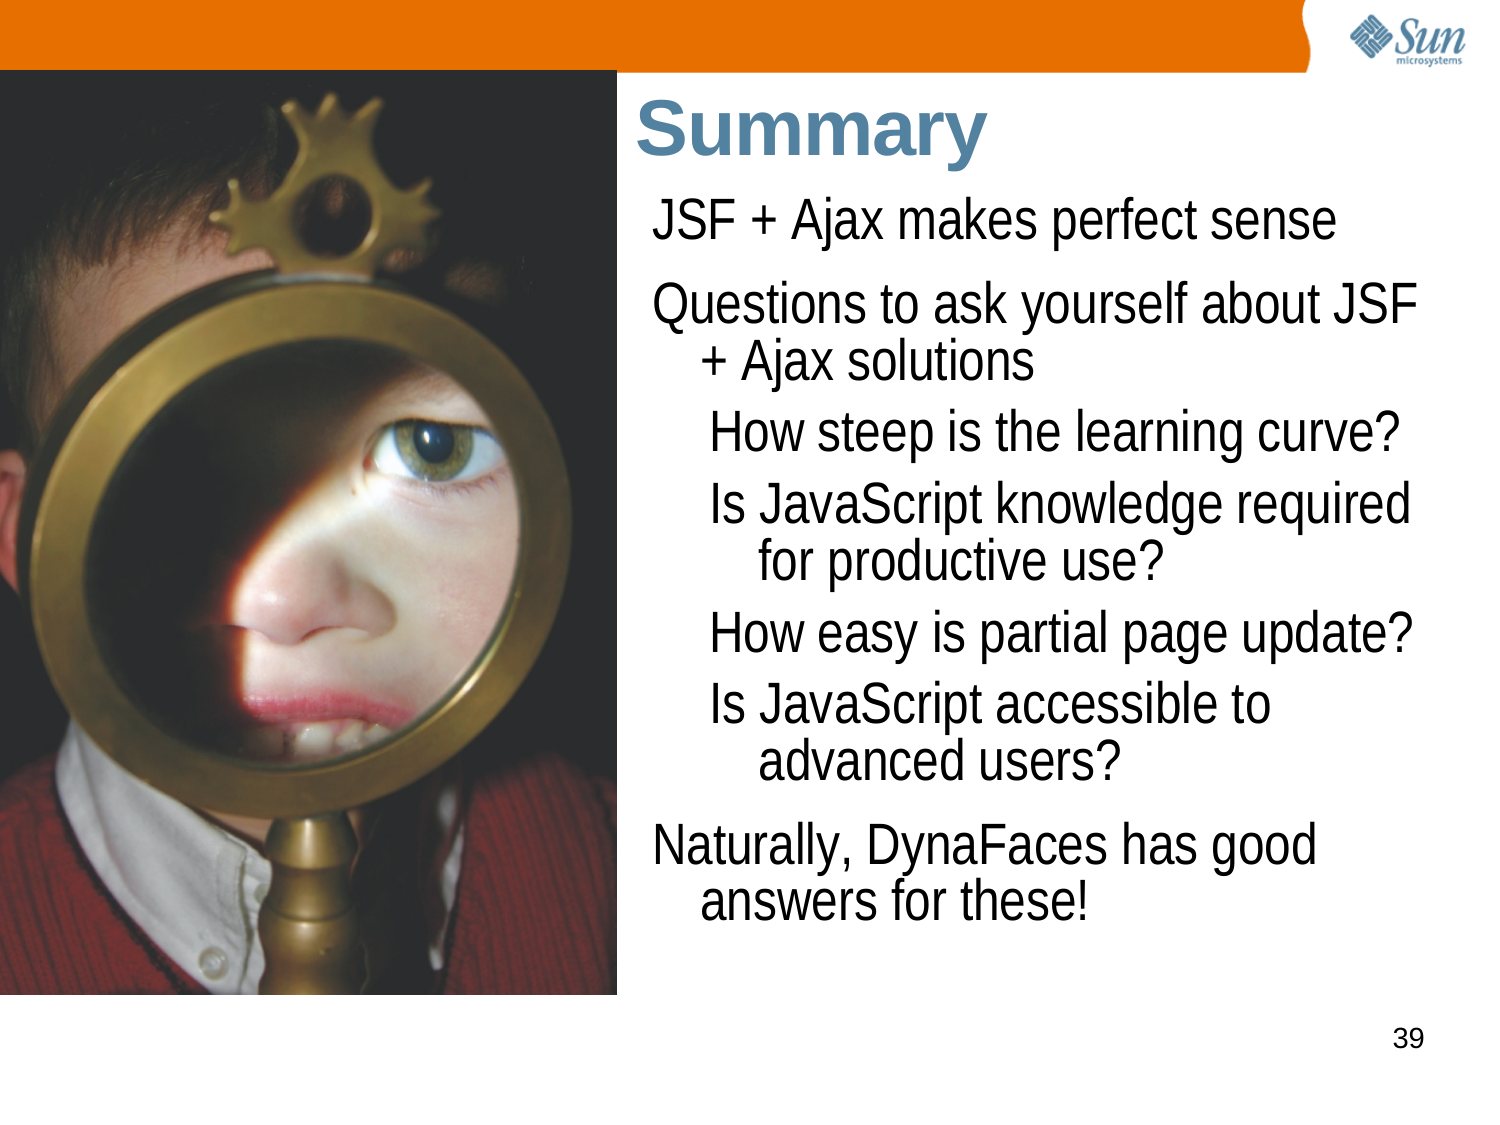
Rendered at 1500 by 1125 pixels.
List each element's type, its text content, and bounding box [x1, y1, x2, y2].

picture [0, 0, 1500, 995]
title Summary [635, 91, 1500, 197]
text_box The Best of Both Worlds [617, 232, 1351, 300]
list JSF + Ajax makes perfect sense Questions to ask yourself about JSF + Ajax solutions How steep is the learning curve? Is JavaScript knowledge required for productive use? How easy is partial page update? Is JavaScript accessible to advanced users? Naturally, DynaFaces has good answers for these! [632, 194, 1434, 1062]
